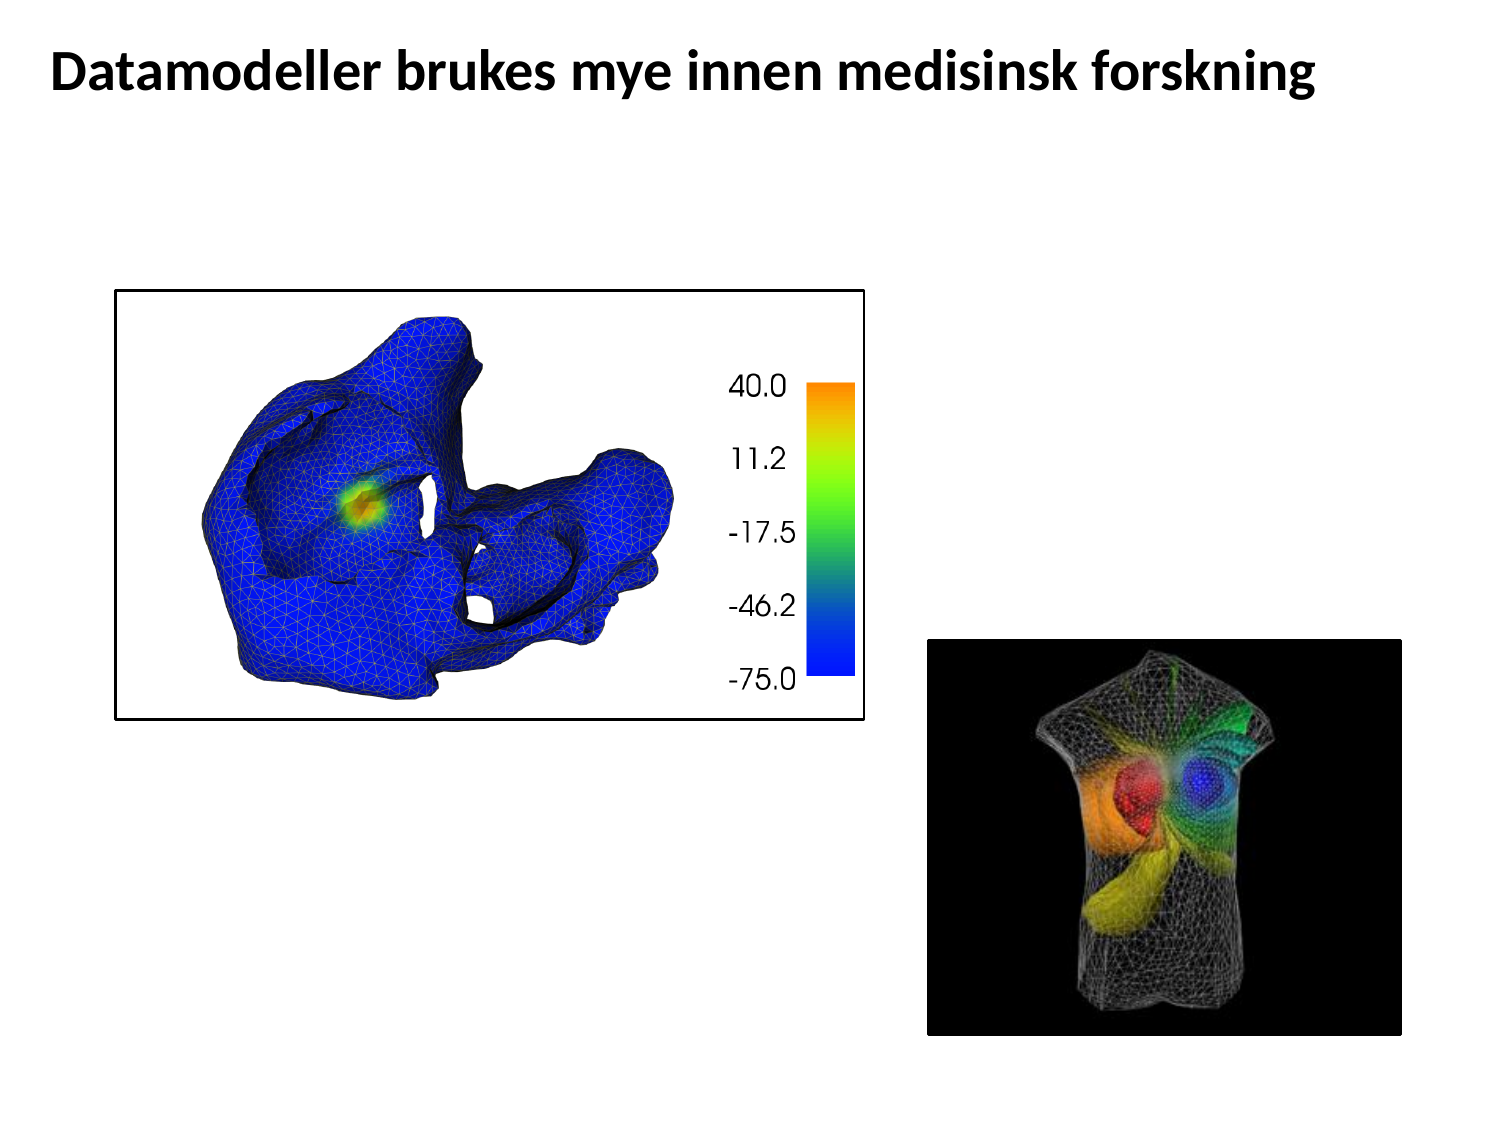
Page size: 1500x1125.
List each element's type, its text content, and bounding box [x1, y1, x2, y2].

picture [929, 642, 1399, 1033]
text_box Datamodeller brukes mye innen medisinsk forskning [36, 24, 1500, 180]
picture [117, 291, 863, 718]
